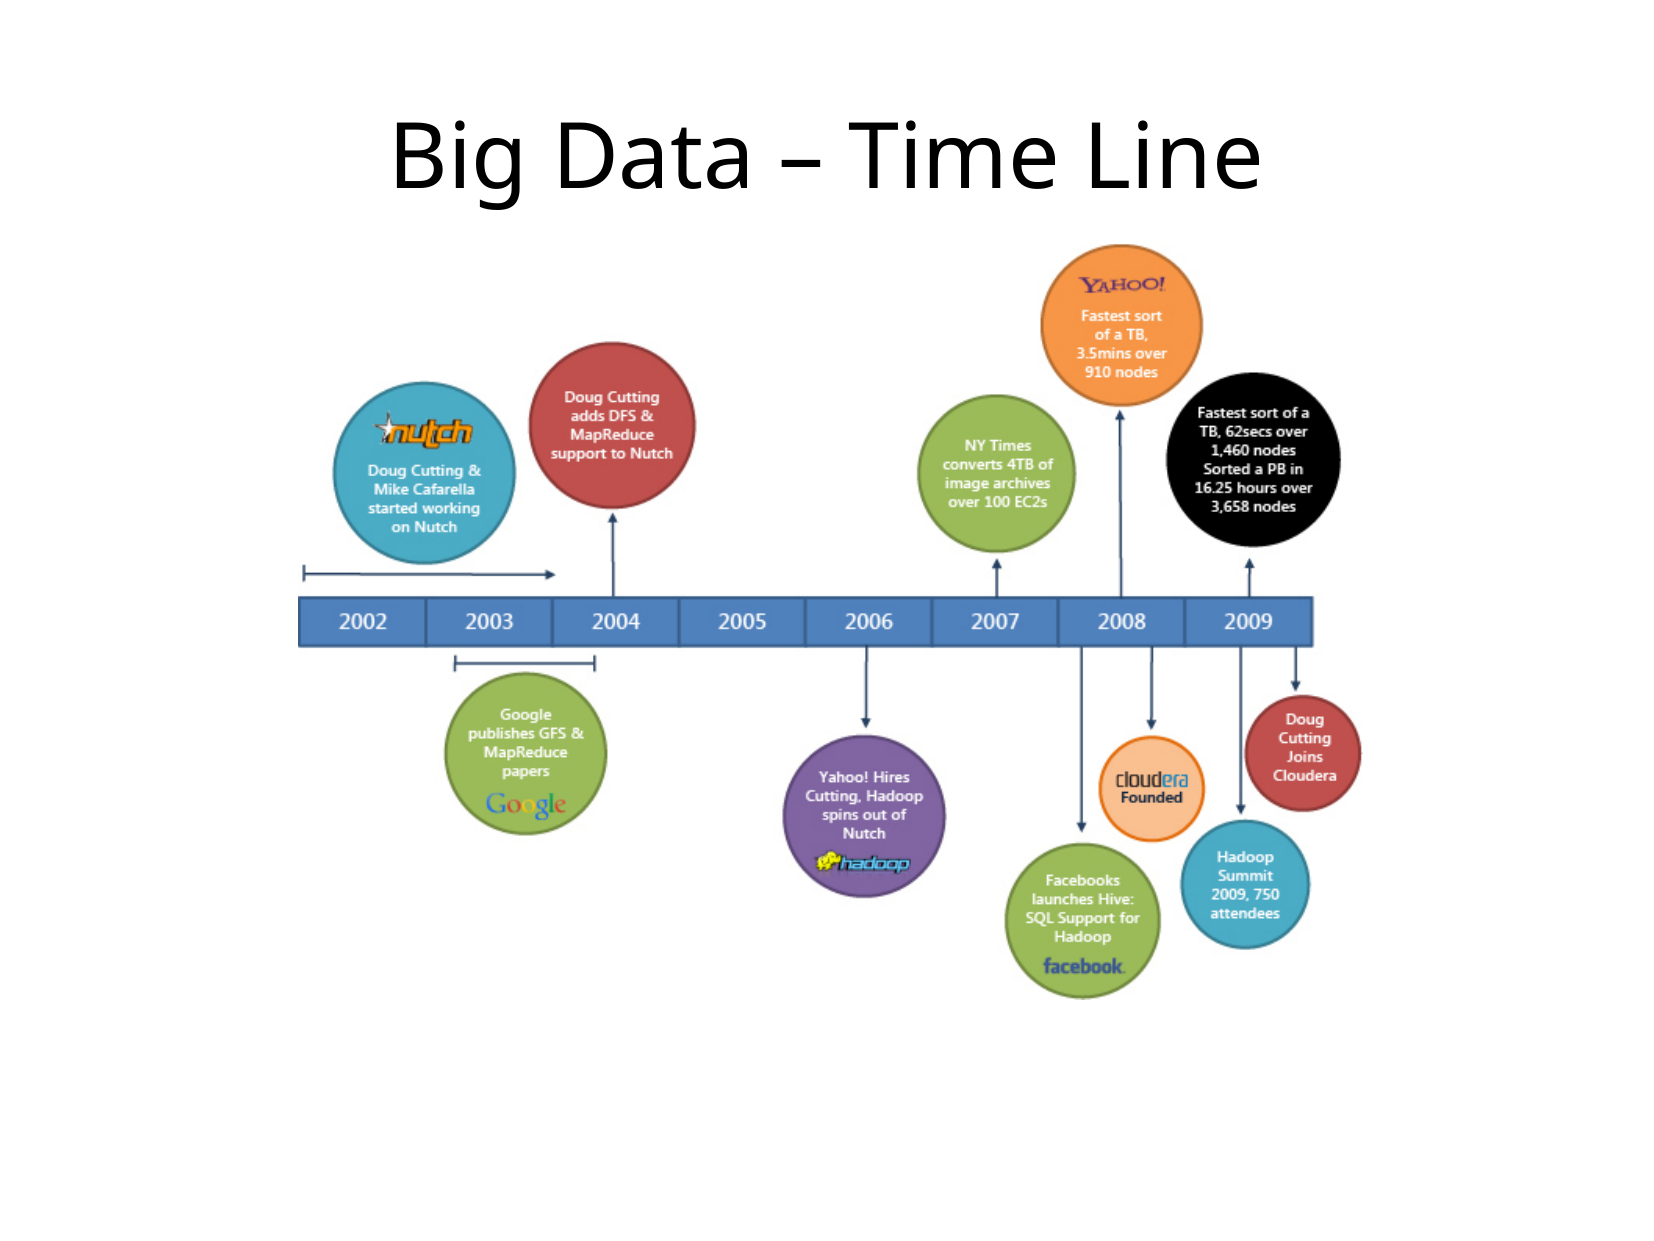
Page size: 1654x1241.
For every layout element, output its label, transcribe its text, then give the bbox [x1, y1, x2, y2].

title Big Data – Time Line [82, 49, 1571, 257]
picture [298, 243, 1363, 1000]
